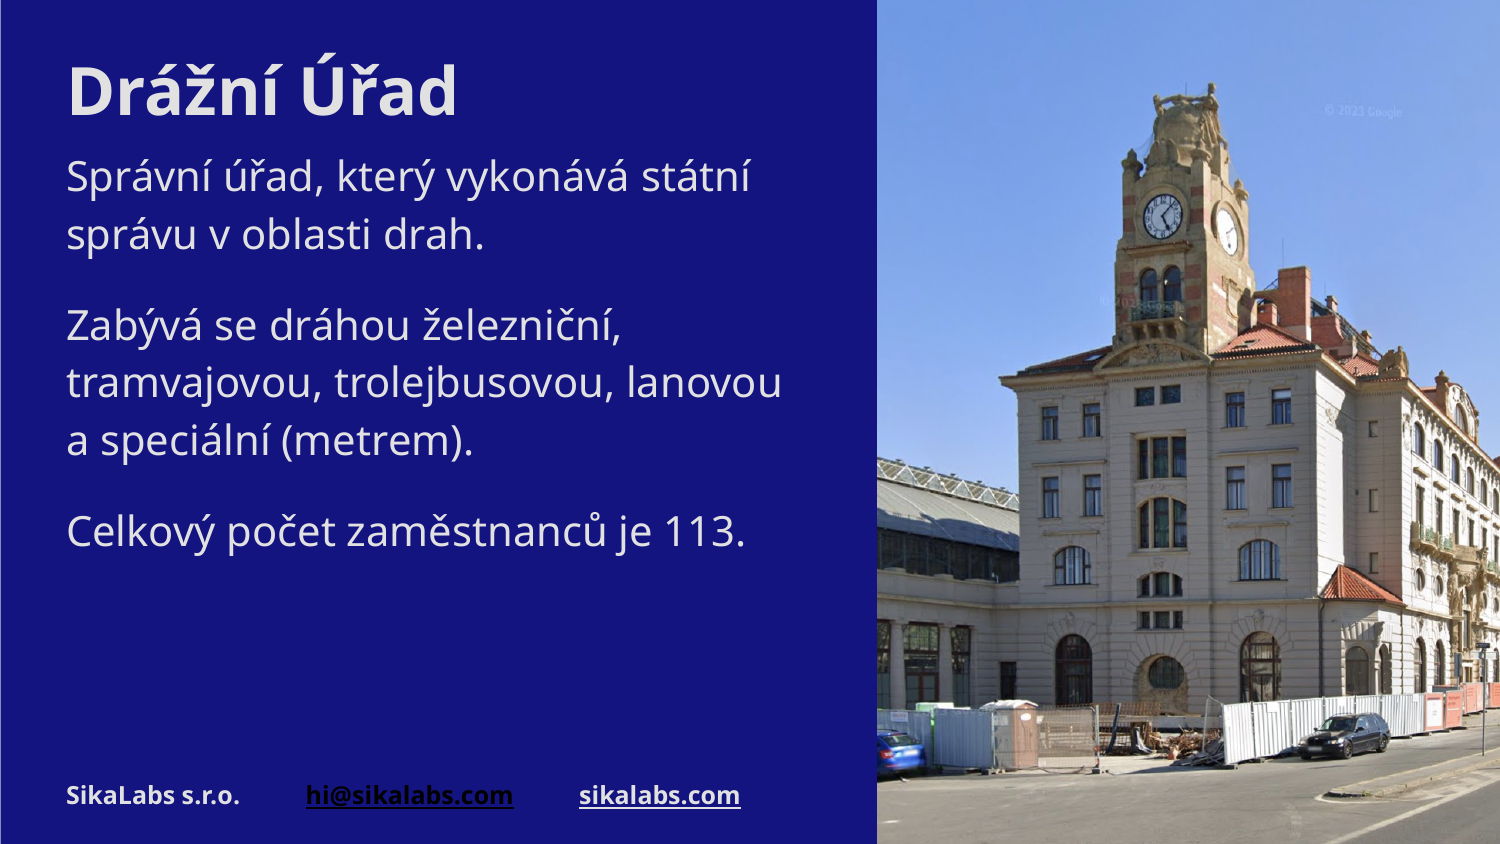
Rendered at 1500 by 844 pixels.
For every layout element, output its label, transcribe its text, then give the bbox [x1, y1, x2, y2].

list Správní úřad, který vykonává státní správu v oblasti drah. Zabývá se dráhou železniční, tramvajovou, trolejbusovou, lanovou a speciální (metrem). Celkový počet zaměstnanců je 113. [51, 127, 808, 692]
title Drážní Úřad [51, 33, 877, 128]
picture [0, 0, 1500, 844]
